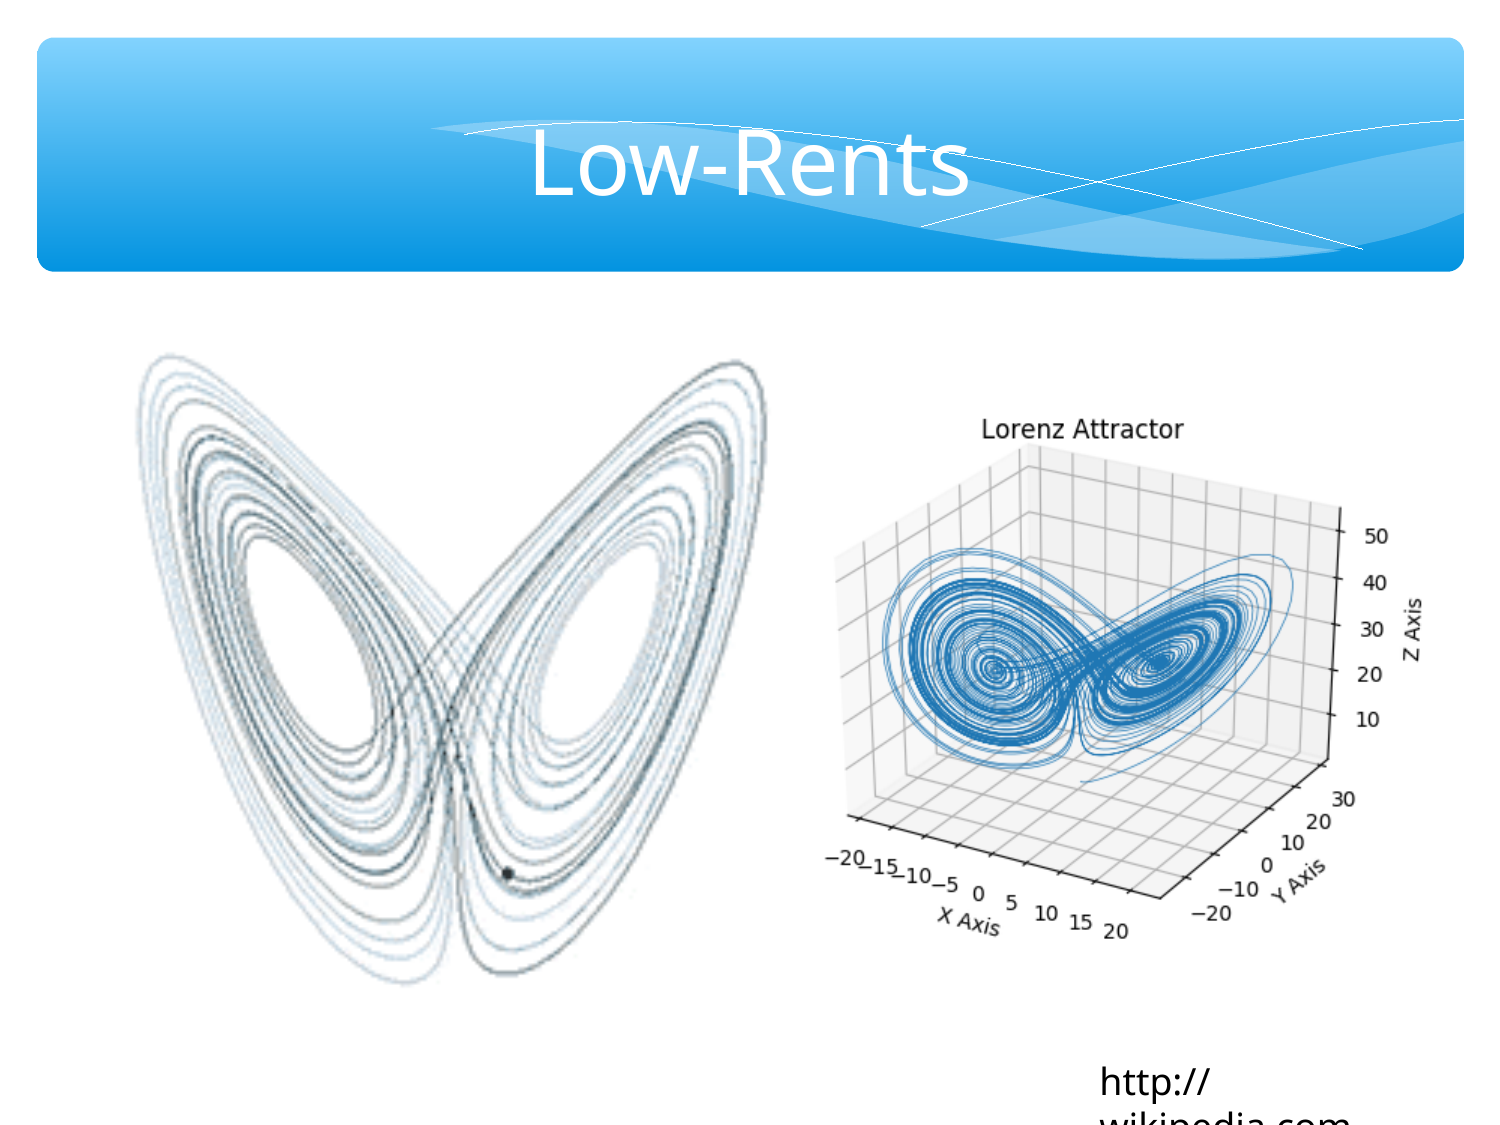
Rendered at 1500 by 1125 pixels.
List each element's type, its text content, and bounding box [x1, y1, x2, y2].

text_box http://wikipedia.com [1084, 1050, 1471, 1111]
picture [127, 329, 1486, 1006]
title Low-Rents [75, 40, 1426, 276]
